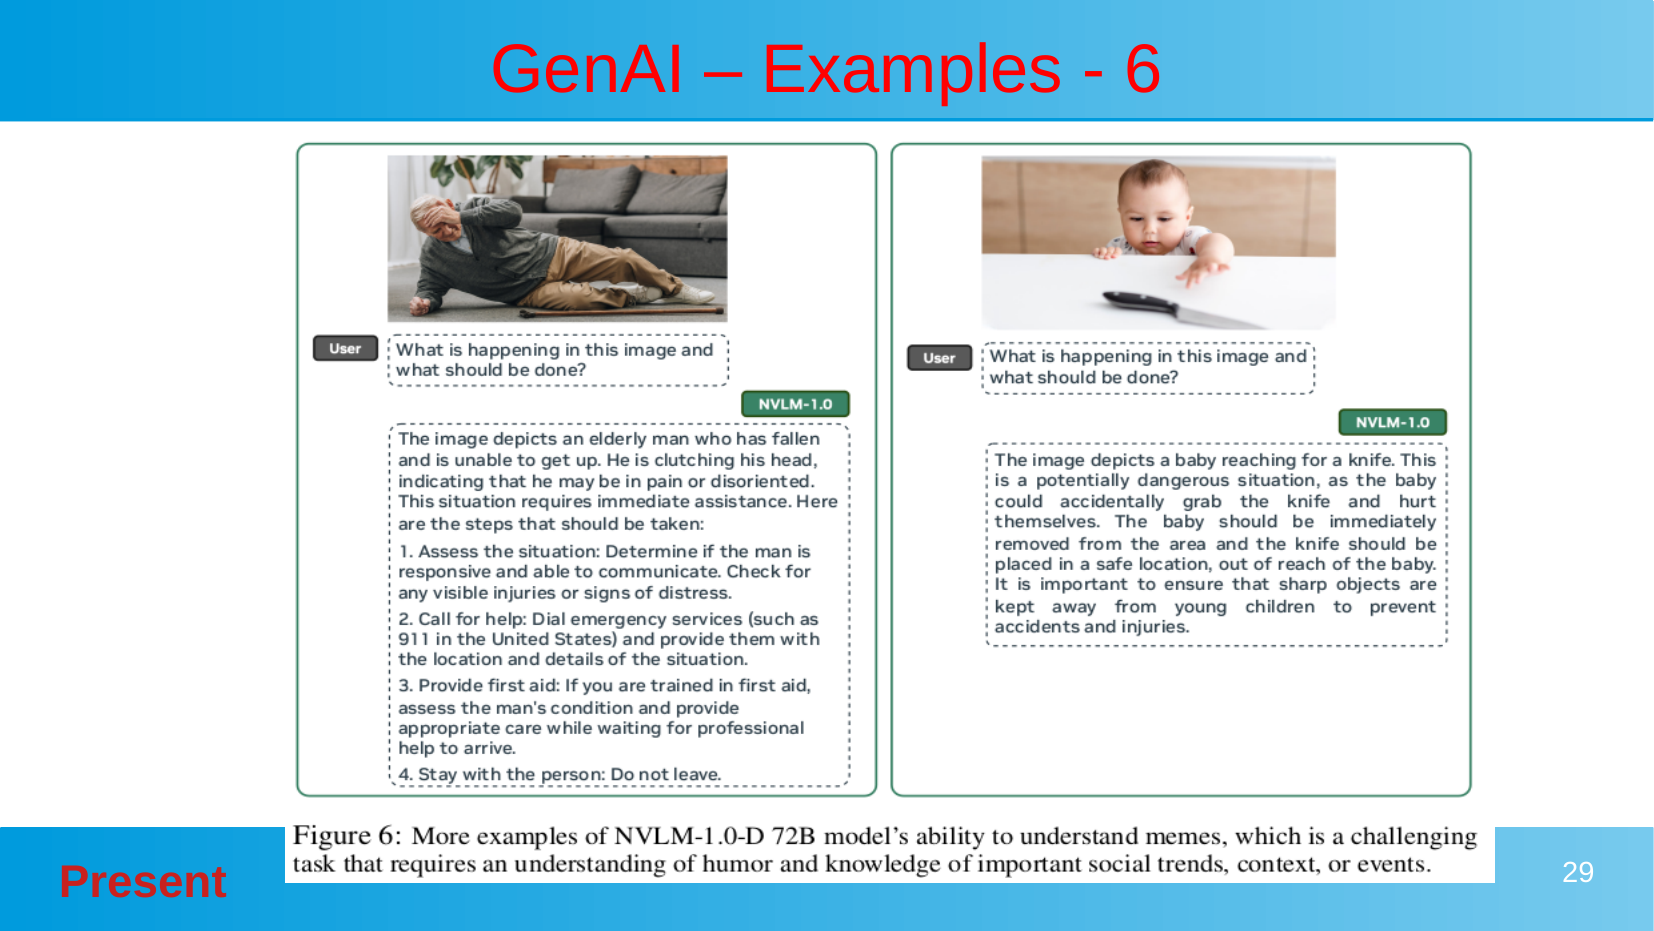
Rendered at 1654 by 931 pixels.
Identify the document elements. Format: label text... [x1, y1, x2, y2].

picture [285, 133, 1495, 883]
title GenAI – Examples - 6 [59, 29, 1595, 108]
